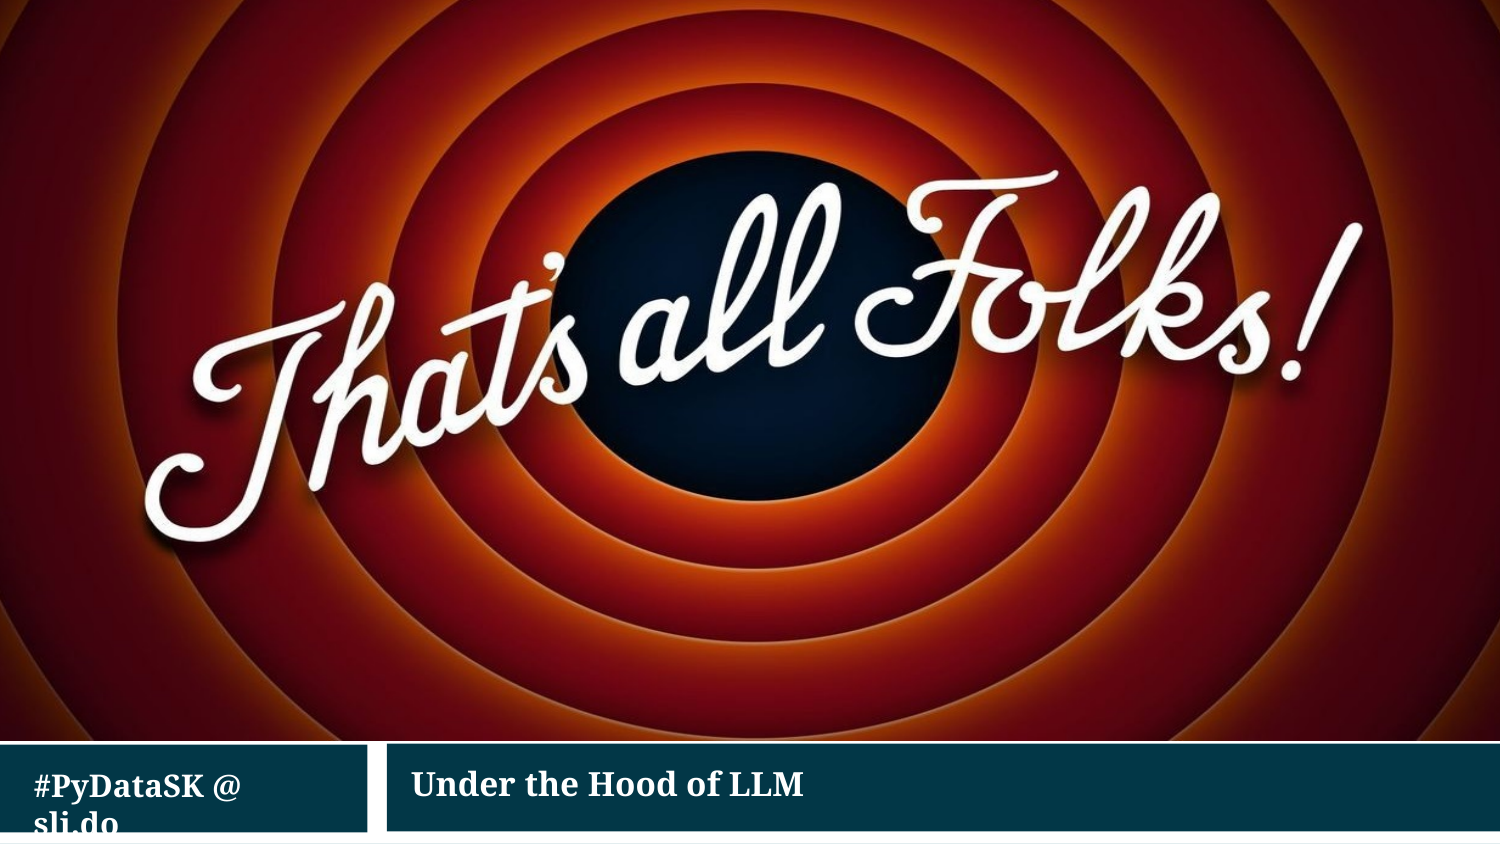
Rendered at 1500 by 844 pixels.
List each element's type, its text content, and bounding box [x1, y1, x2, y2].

text_box Under the Hood of LLM [400, 740, 1500, 826]
text_box #PyDataSK @ sli.do [22, 760, 342, 815]
picture [0, 0, 1500, 741]
